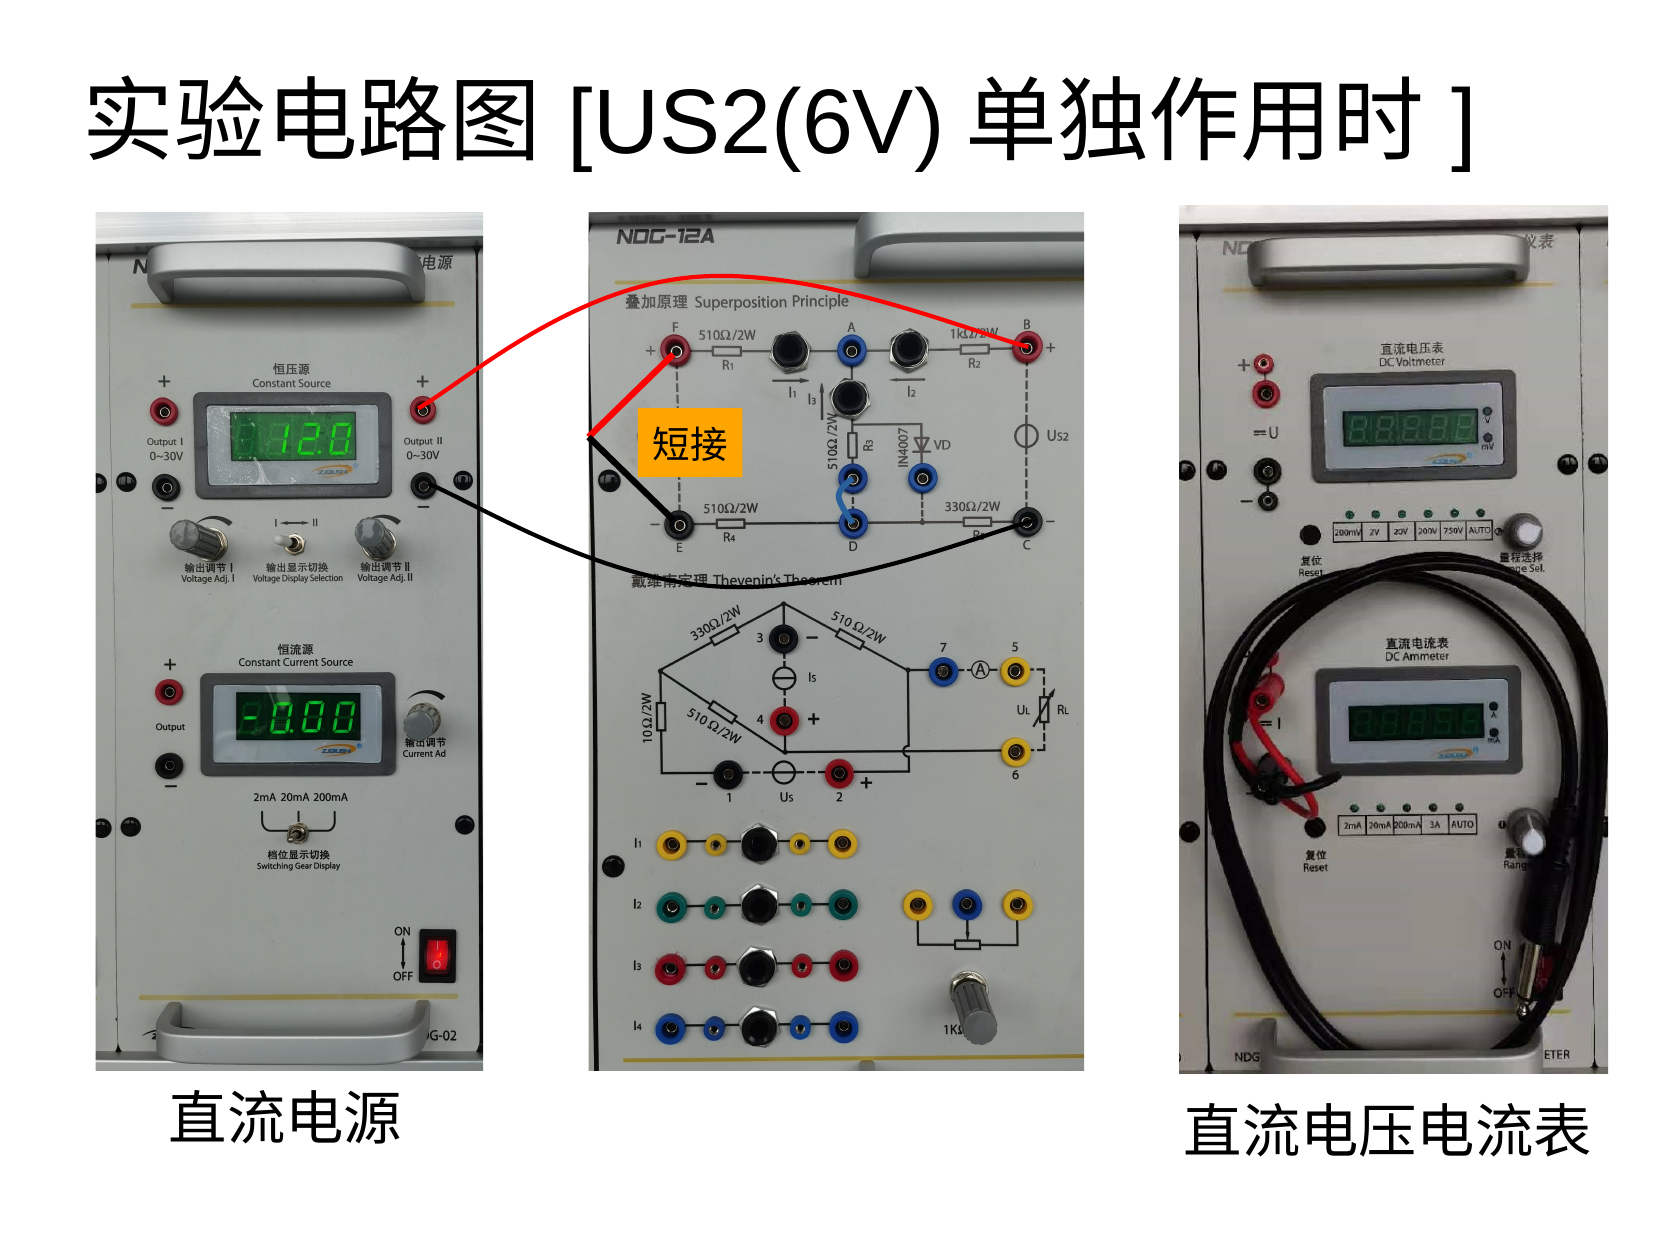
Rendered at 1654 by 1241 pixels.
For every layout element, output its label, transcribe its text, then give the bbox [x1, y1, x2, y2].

picture [95, 212, 484, 1071]
text_box 直流电源 [154, 1073, 417, 1160]
picture [588, 212, 1085, 1071]
text_box 直流电压电流表 [1169, 1086, 1607, 1173]
title 实验电路图[US2(6V)单独作用时] [82, 46, 1571, 180]
picture [1179, 205, 1609, 1074]
text_box 短接 [637, 408, 743, 473]
